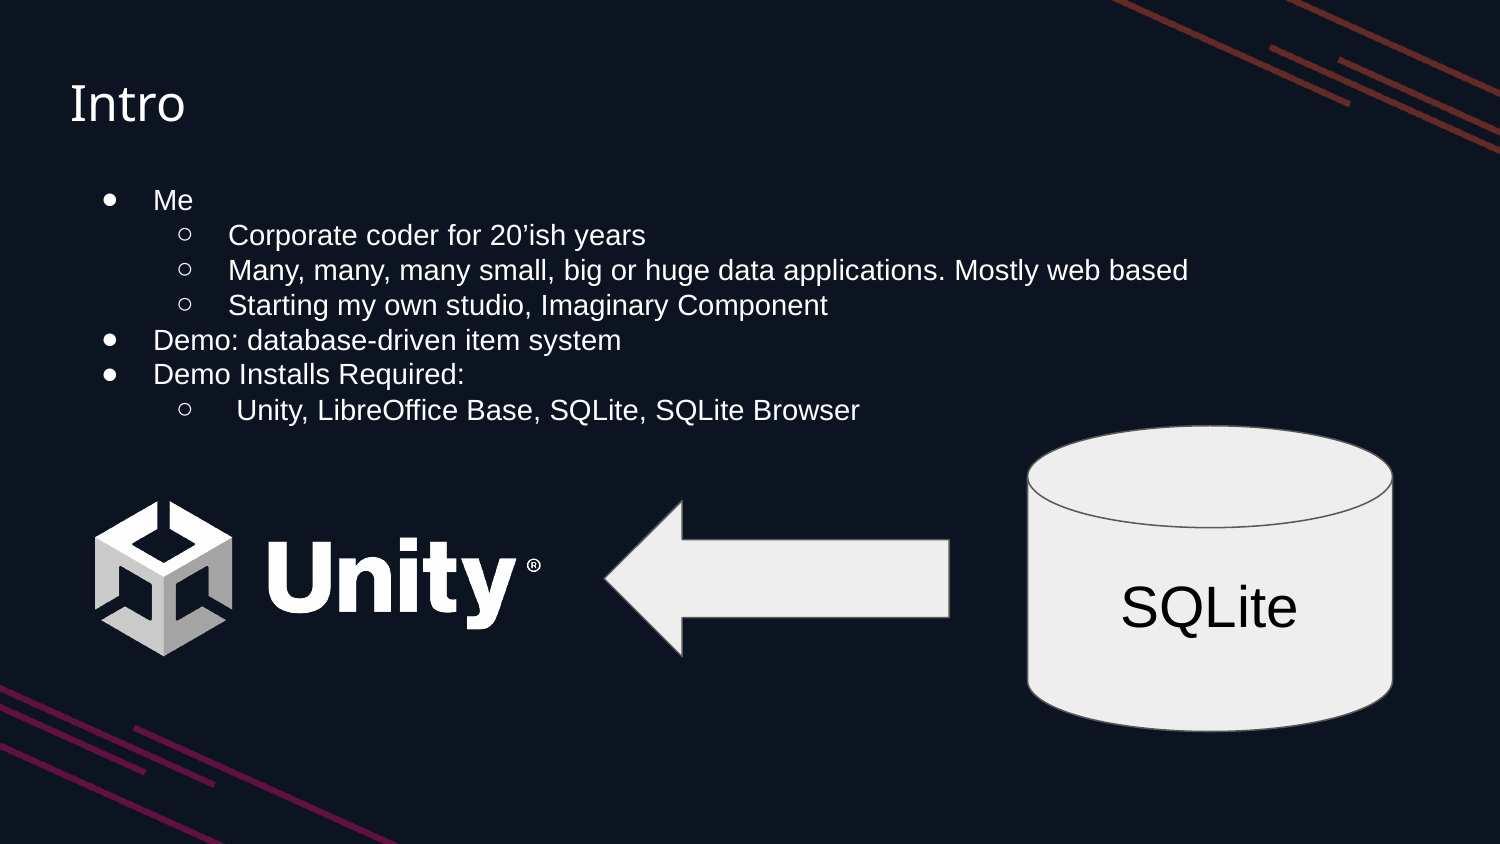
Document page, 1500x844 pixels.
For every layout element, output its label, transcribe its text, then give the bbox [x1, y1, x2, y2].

picture [0, 0, 1500, 844]
text_box Me Corporate coder for 20’ish years Many, many, many small, big or huge data applications. Mostly web based Starting my own studio, Imaginary Component Demo: database-driven item system Demo Installs Required: Unity, LibreOffice Base, SQLite, SQLite Browser [63, 166, 1437, 678]
text_box Intro [55, 55, 900, 146]
text_box [604, 500, 950, 657]
text_box SQLite [1027, 425, 1393, 732]
